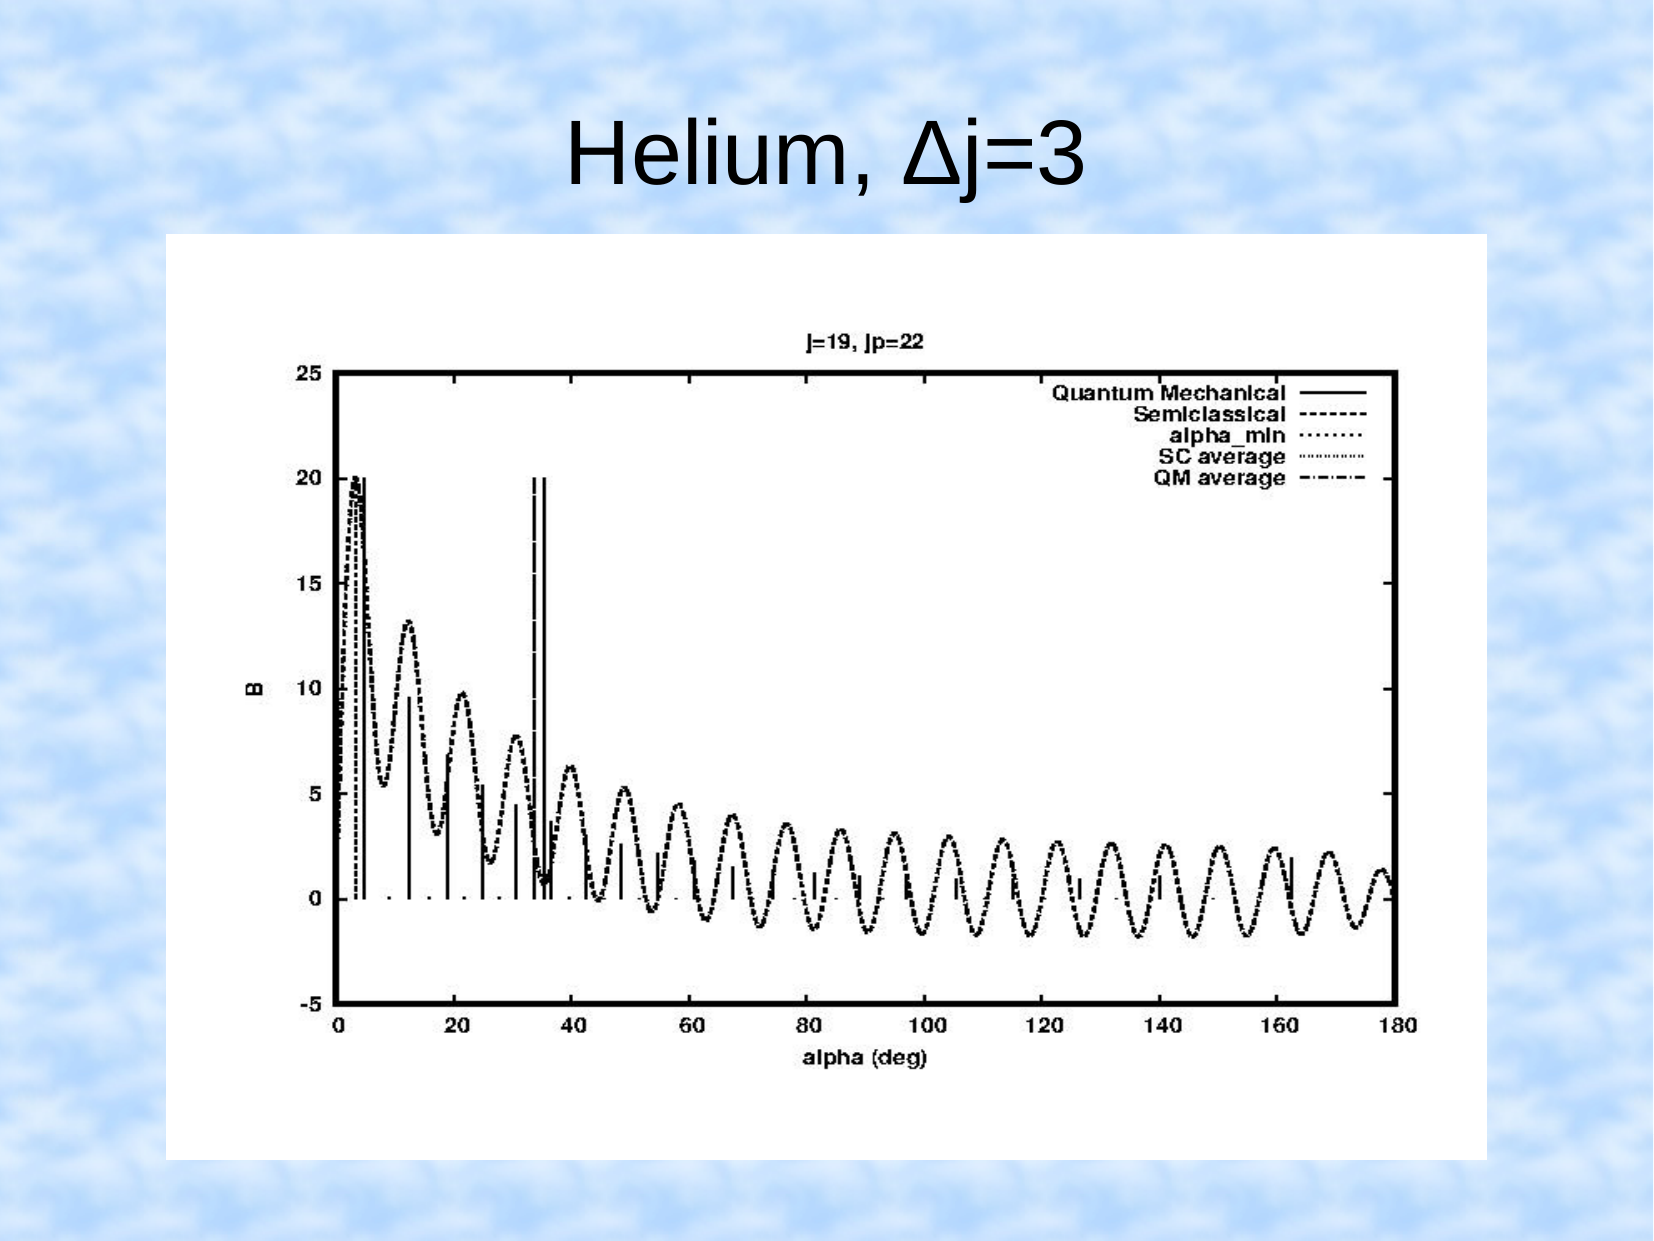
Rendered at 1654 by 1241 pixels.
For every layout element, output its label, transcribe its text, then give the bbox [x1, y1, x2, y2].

title Helium, Δj=3 [82, 49, 1571, 257]
picture [0, 0, 1654, 1241]
